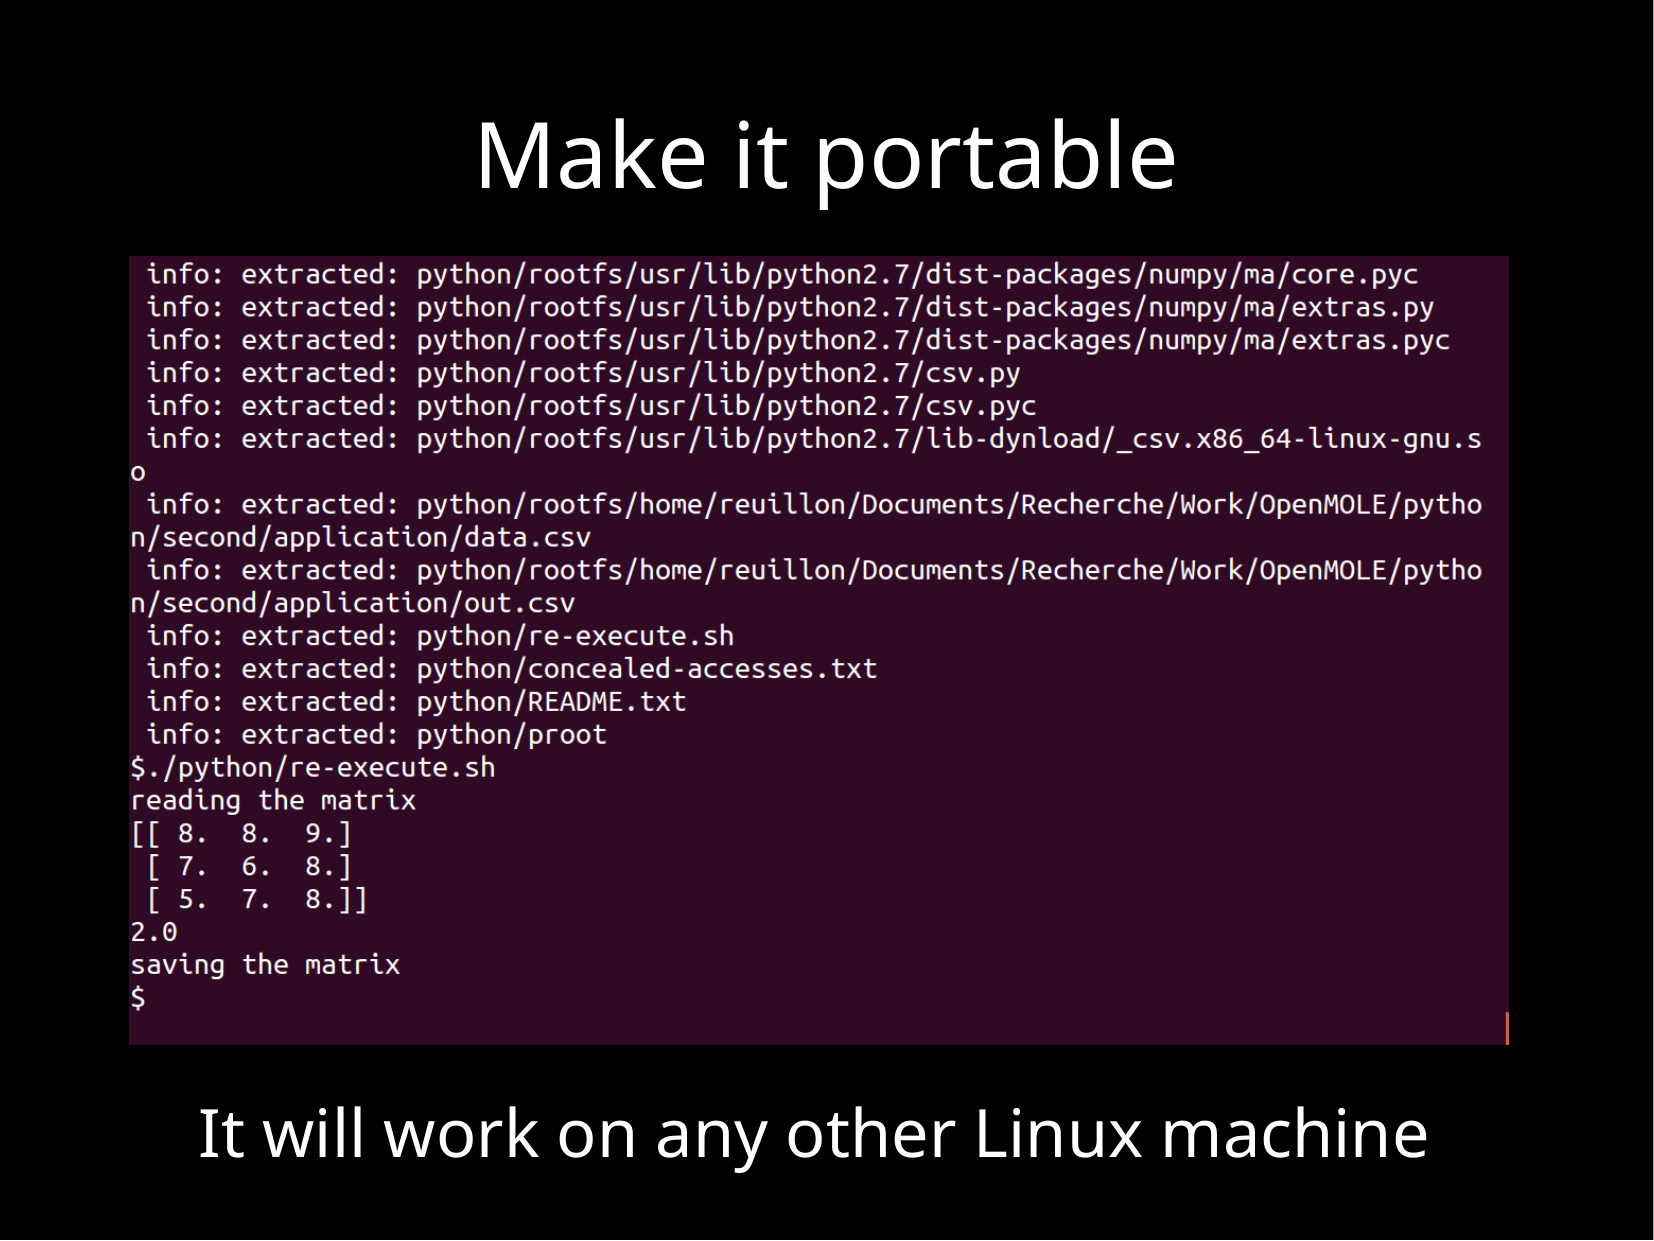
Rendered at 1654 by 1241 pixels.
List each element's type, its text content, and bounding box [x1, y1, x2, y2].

title Make it portable [82, 49, 1571, 257]
picture [129, 256, 1509, 1045]
list It will work on any other Linux machine [70, 1086, 1560, 1216]
